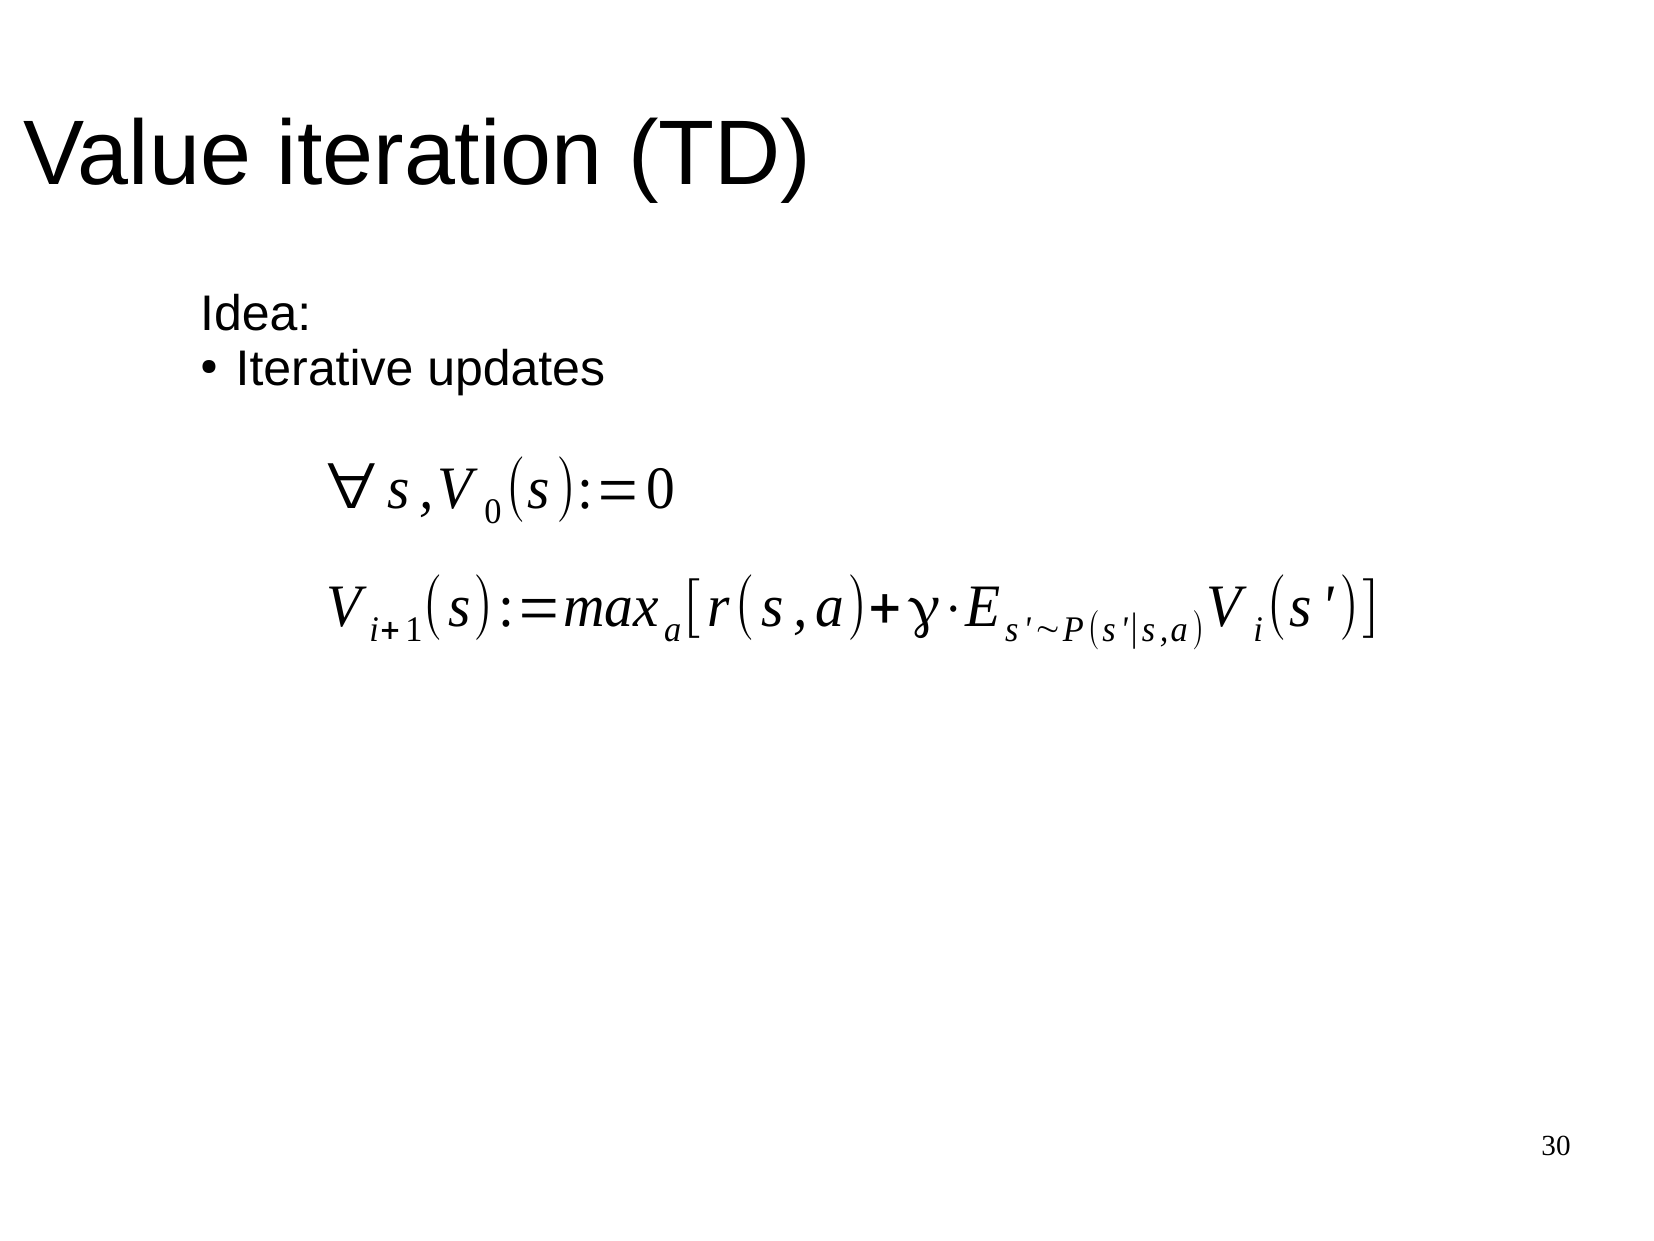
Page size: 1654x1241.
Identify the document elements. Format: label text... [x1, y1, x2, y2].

chart [311, 570, 1391, 651]
text_box Idea: Iterative updates [150, 277, 1231, 571]
title Value iteration (TD) [23, 49, 1512, 257]
chart [311, 451, 688, 530]
